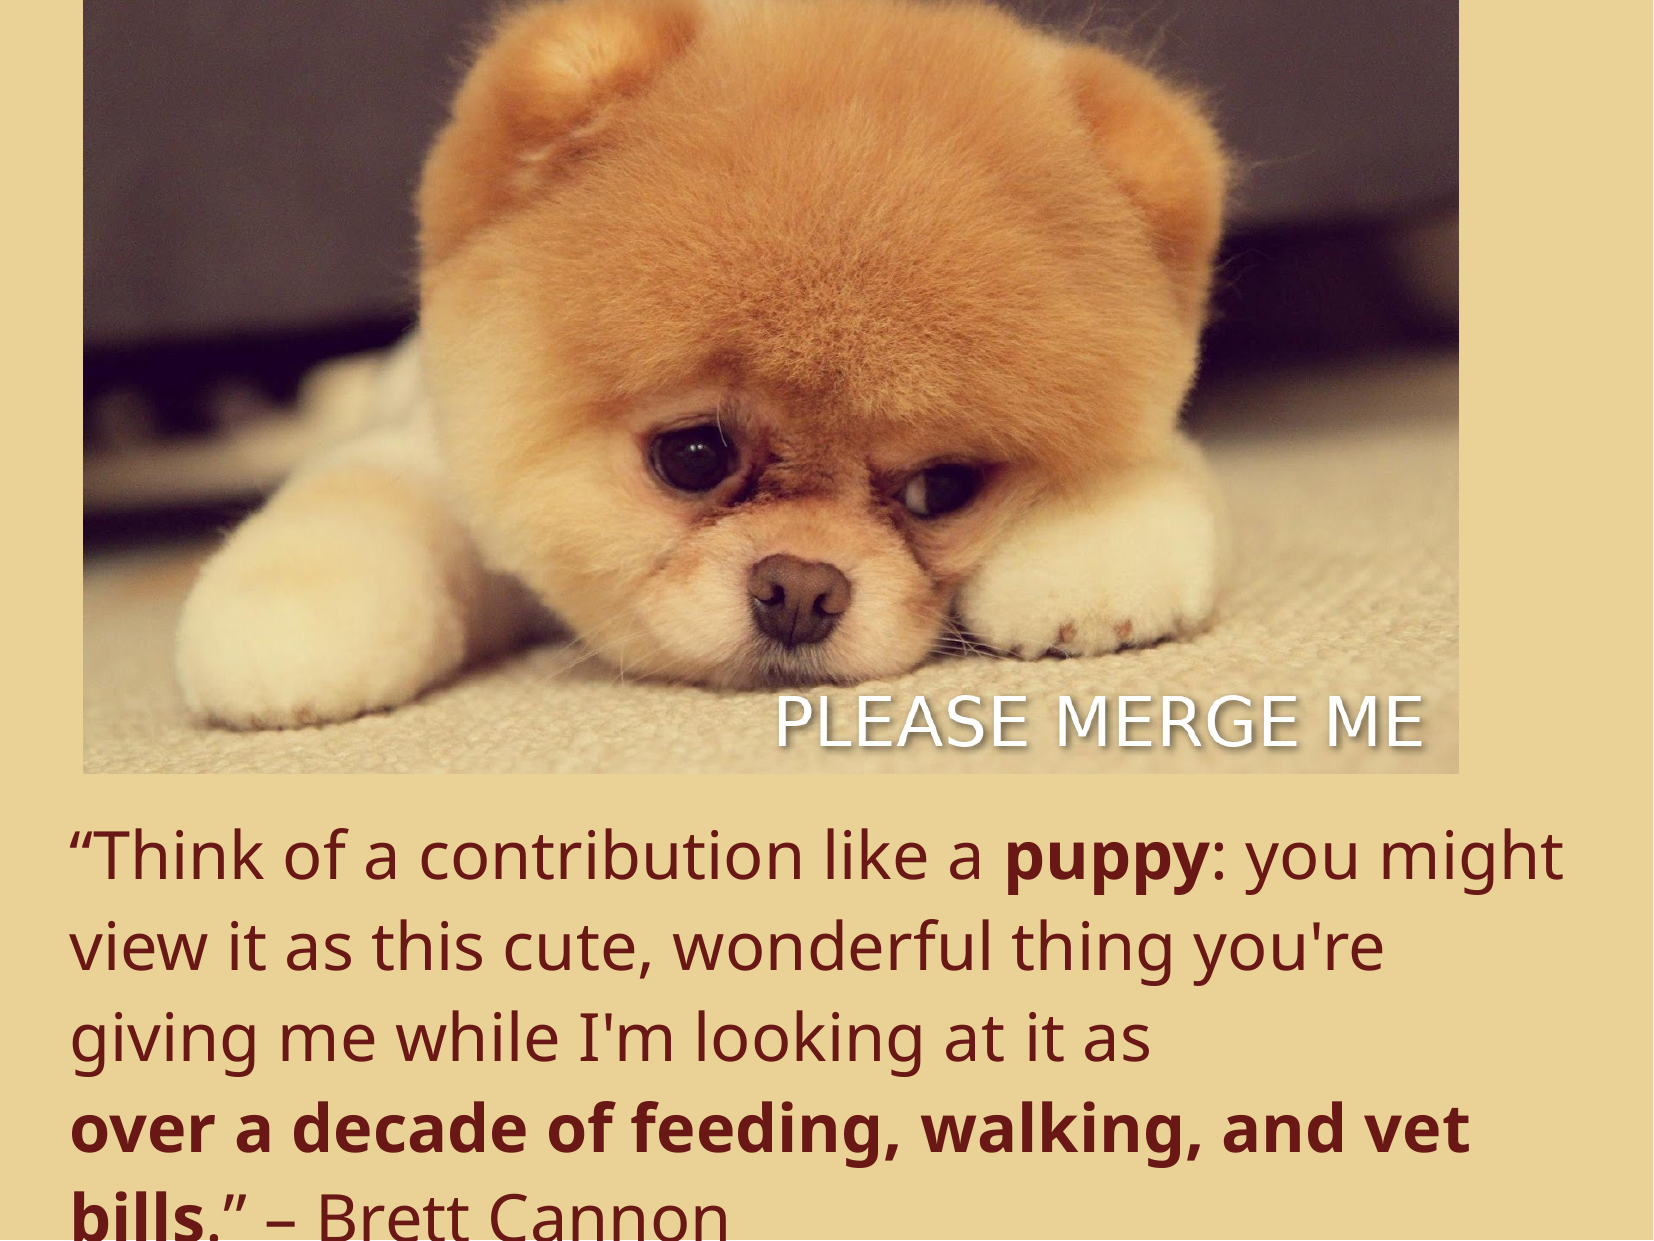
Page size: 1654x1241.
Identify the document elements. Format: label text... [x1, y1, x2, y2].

text_box “Think of a contribution like a puppy: you might view it as this cute, wonderful thing you're giving me while I'm looking at it as over a decade of feeding, walking, and vet bills.” – Brett Cannon [54, 801, 1608, 1215]
picture [83, 0, 1459, 774]
